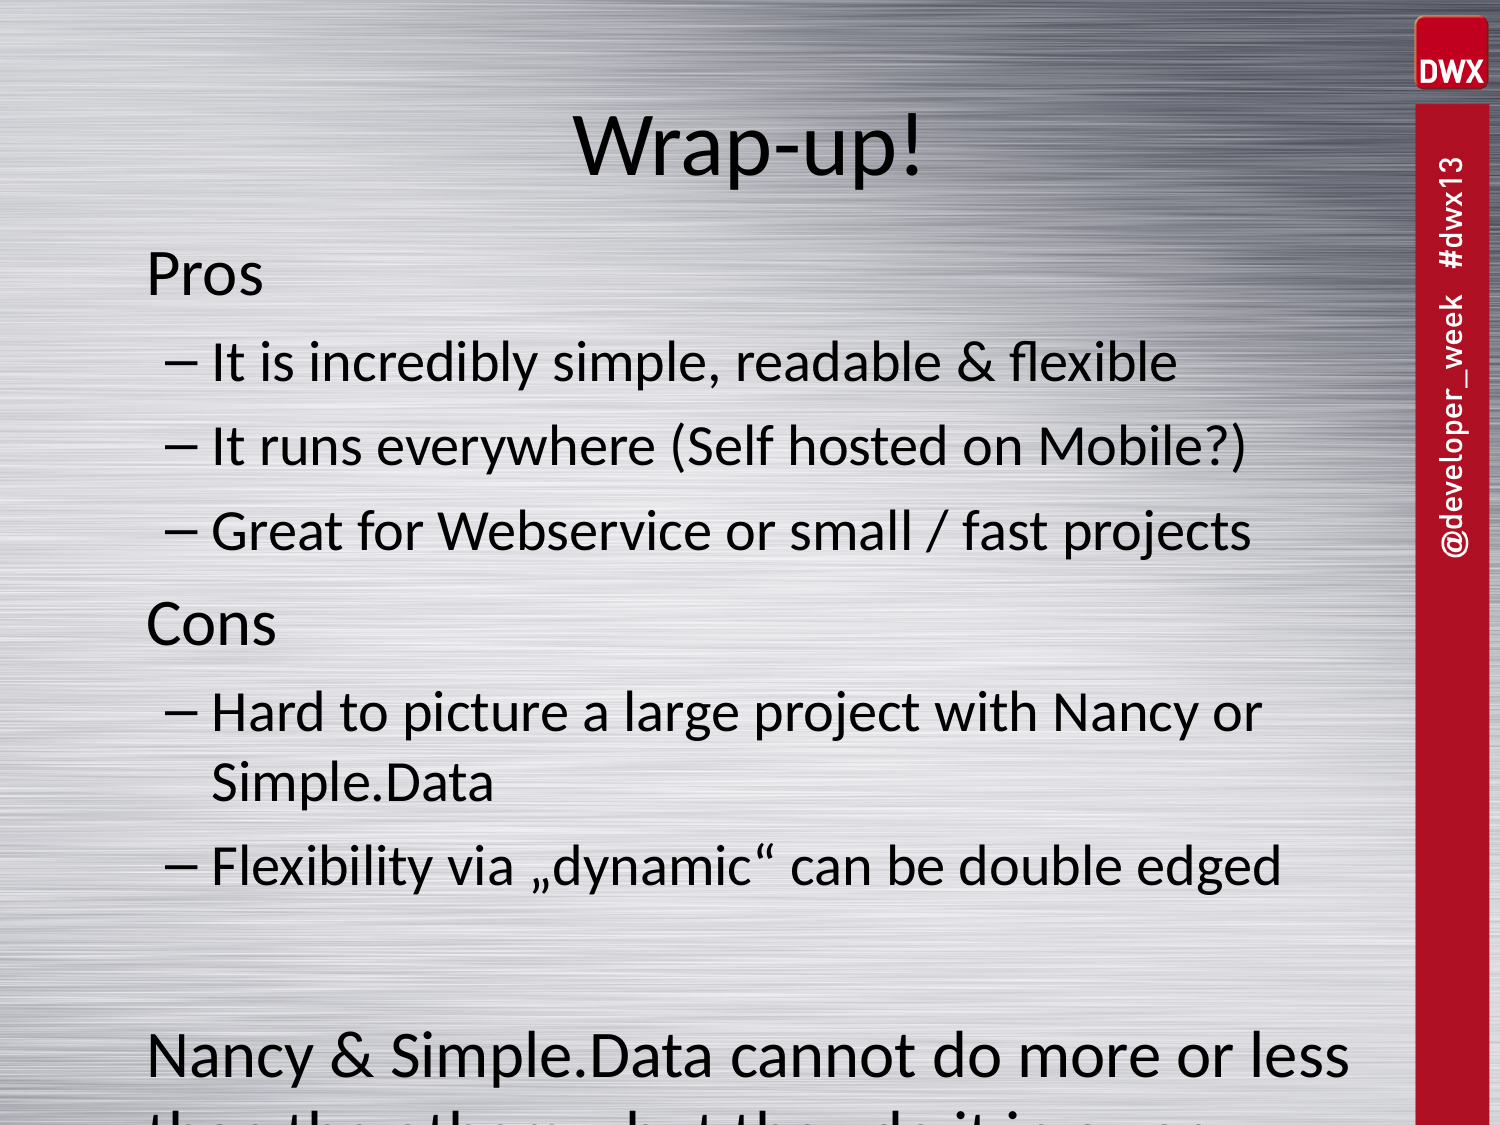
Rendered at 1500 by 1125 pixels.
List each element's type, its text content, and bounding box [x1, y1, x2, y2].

picture [0, 0, 1500, 1125]
title Wrap-up! [75, 45, 1426, 221]
list Pros It is incredibly simple, readable & flexible It runs everywhere (Self hosted on Mobile?) Great for Webservice or small / fast projects Cons Hard to picture a large project with Nancy or Simple.Data Flexibility via „dynamic“ can be double edged Nancy & Simple.Data cannot do more or less than the others… but they do it in a very elegant and efficient manner [75, 221, 1426, 1125]
